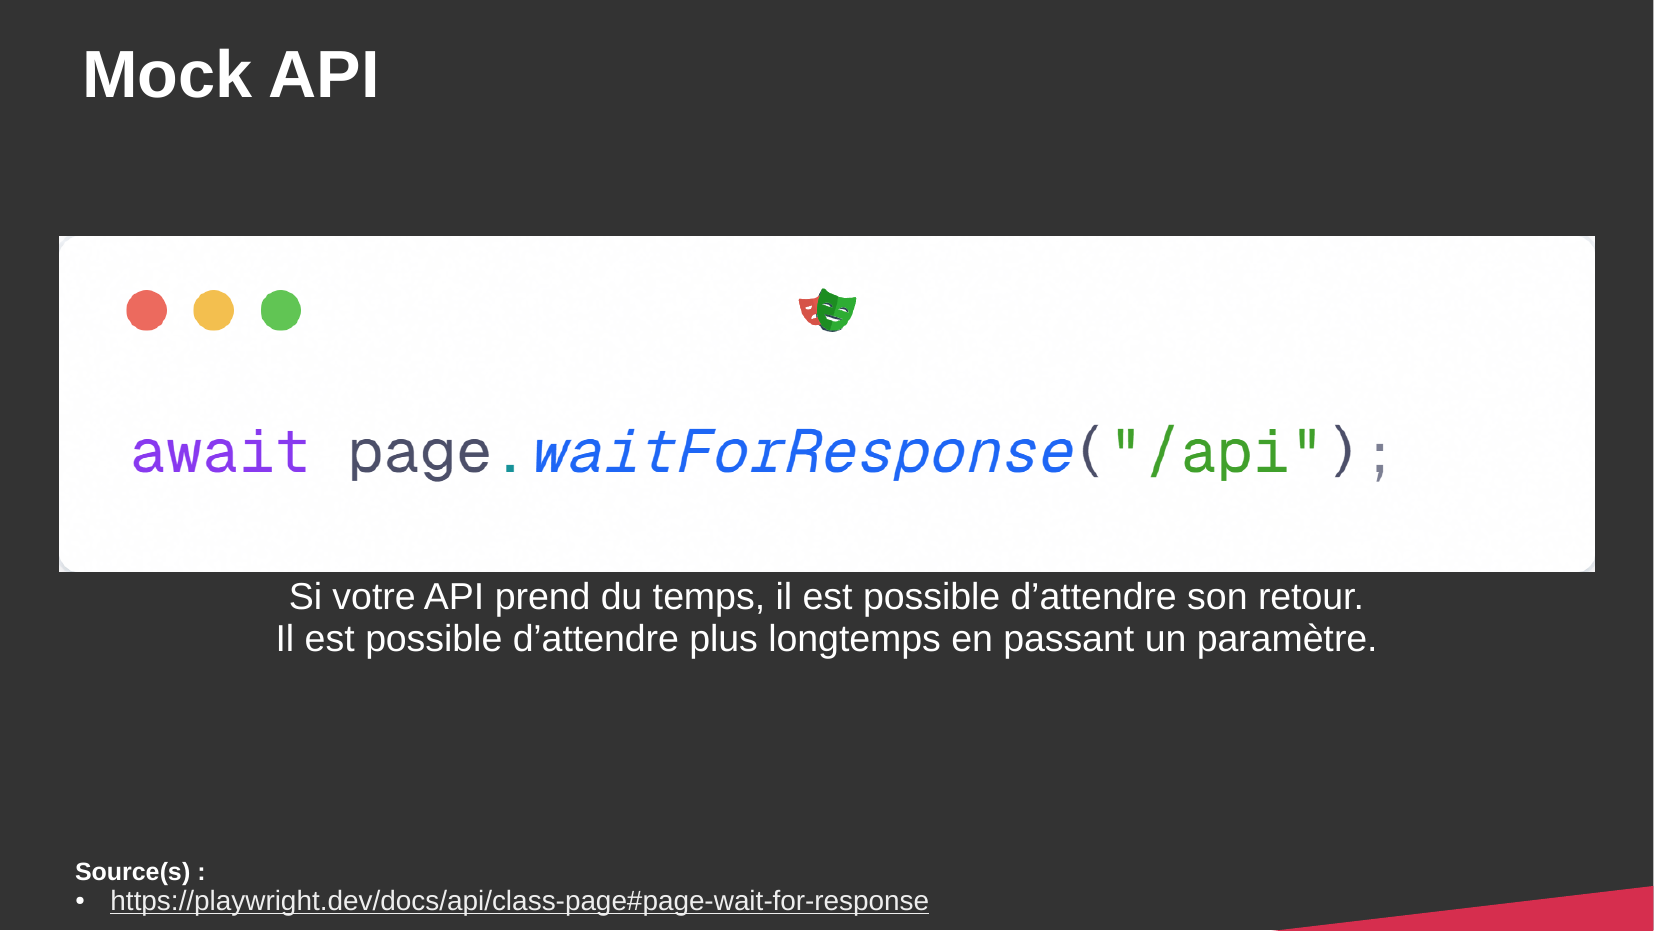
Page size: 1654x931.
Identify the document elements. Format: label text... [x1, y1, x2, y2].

text_box Source(s) : https://playwright.dev/docs/api/class-page#page-wait-for-response [60, 756, 1546, 925]
text_box [1271, 885, 1654, 931]
text_box Si votre API prend du temps, il est possible d’attendre son retour. Il est possible d’attendre plus longtemps en passant un paramètre. [141, 572, 1512, 668]
title Mock API [82, 37, 1571, 112]
picture [59, 236, 1595, 572]
